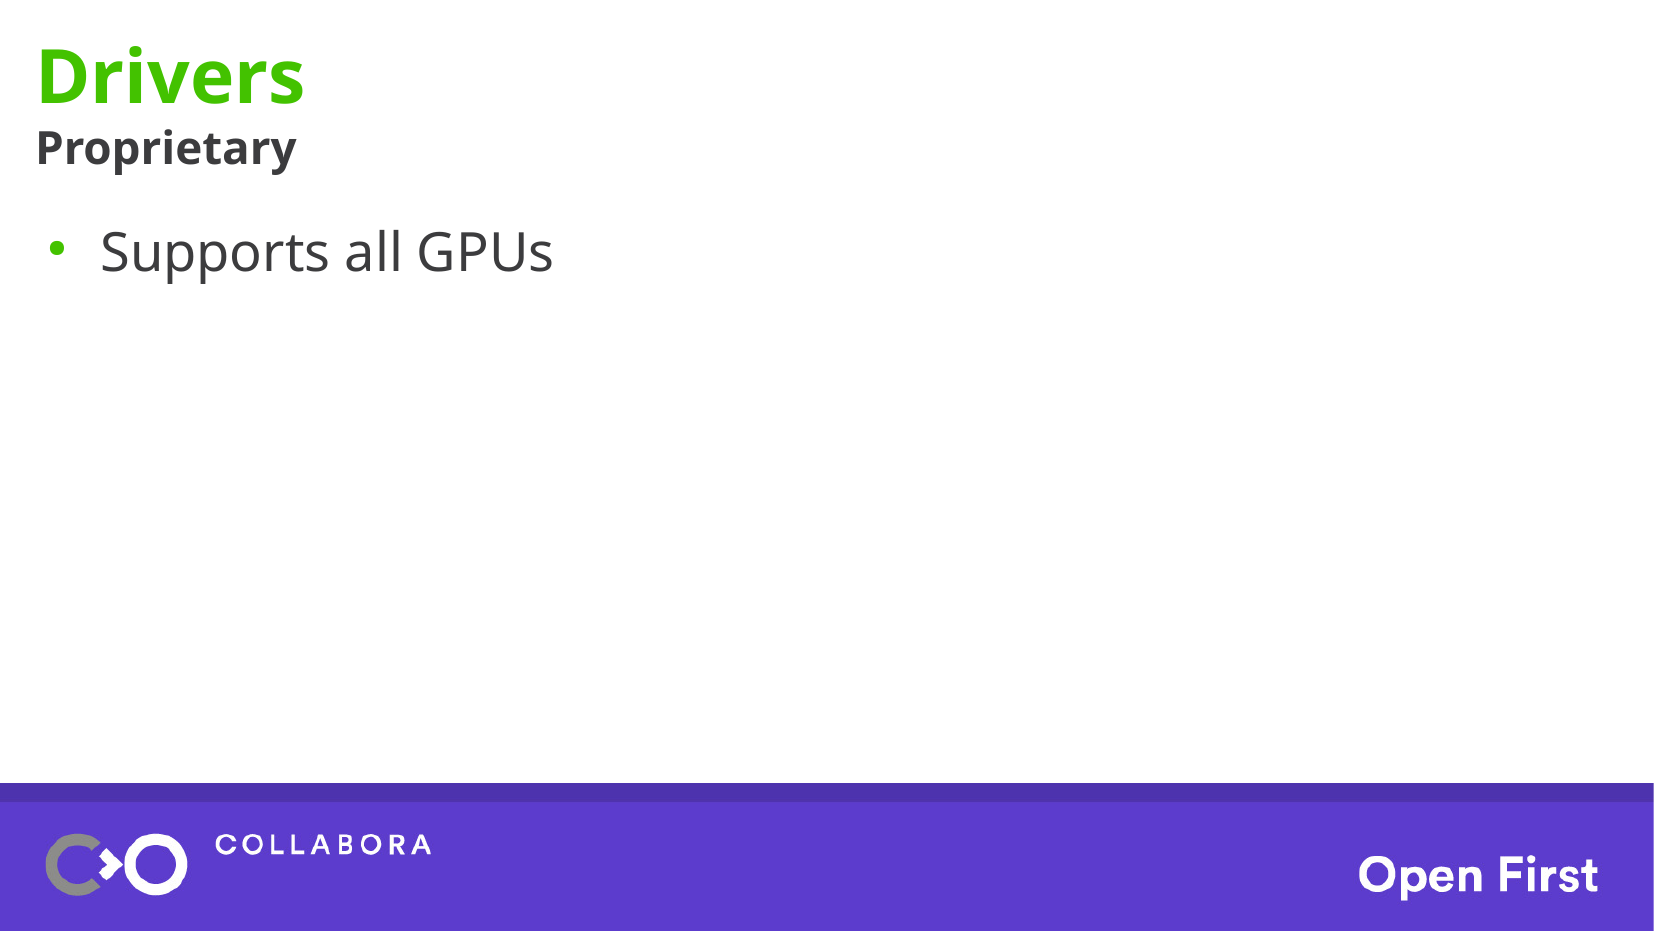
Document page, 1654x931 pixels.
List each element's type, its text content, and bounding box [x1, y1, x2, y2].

title Drivers Proprietary [35, 28, 1608, 193]
picture [0, 0, 1654, 931]
list Supports all GPUs [29, 207, 1602, 851]
